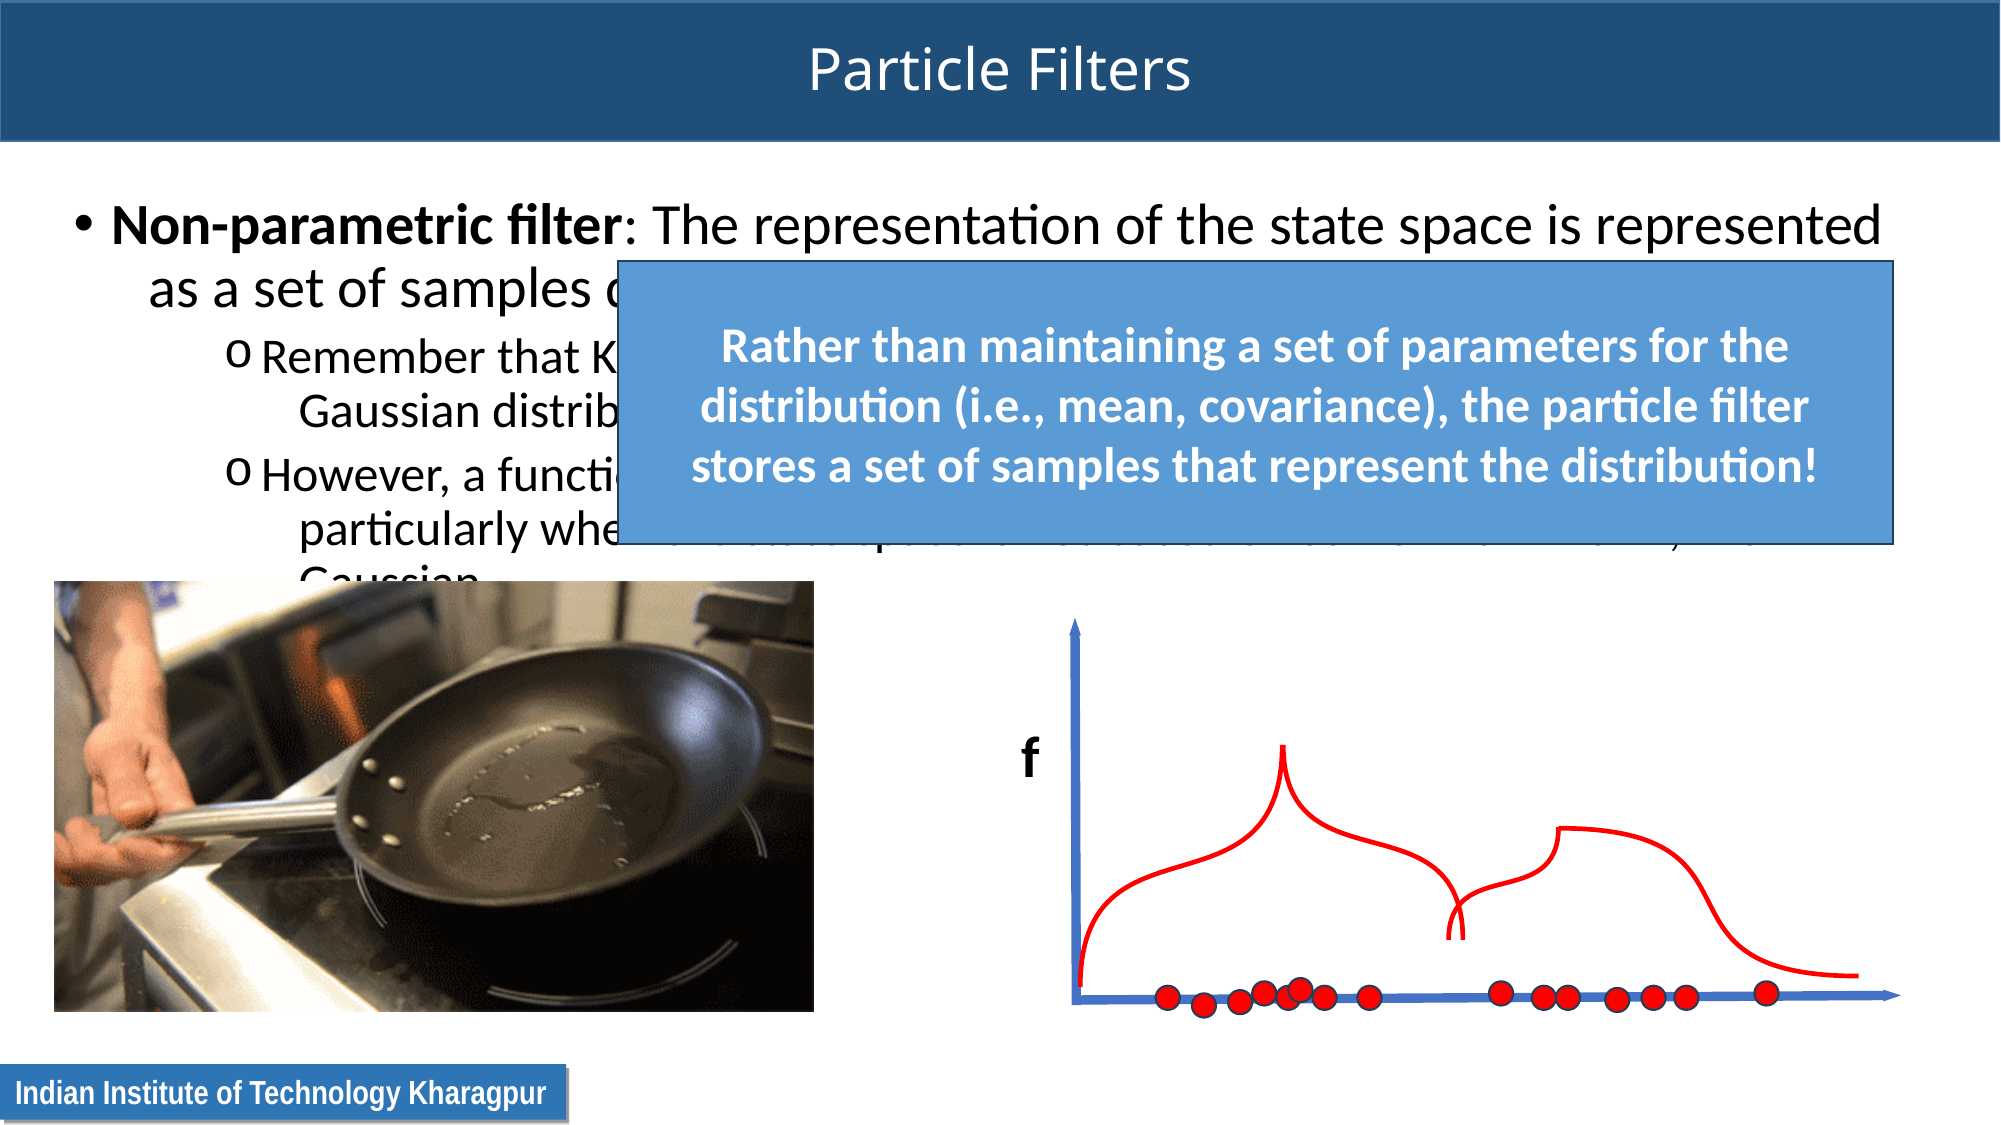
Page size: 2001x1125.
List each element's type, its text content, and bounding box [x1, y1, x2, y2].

text_box f [1006, 711, 1085, 798]
text_box [1641, 985, 1666, 1010]
list Non-parametric filter: The representation of the state space is represented as a set of samples drawn from the underlying distribution Remember that Kalman Filter uses a parametric form – use a function based on Gaussian distribution to model the state space However, a function may not represent all possible samples in a state space, particularly when the state space is not based on some known form, like Gaussian [58, 186, 1954, 1065]
title Particle Filters [0, 1, 2000, 141]
text_box [1489, 981, 1514, 1006]
text_box [1155, 985, 1180, 1010]
text_box [1191, 993, 1217, 1018]
text_box [1531, 985, 1581, 1010]
text_box Rather than maintaining a set of parameters for the distribution (i.e., mean, covariance), the particle filter stores a set of samples that represent the distribution! [618, 261, 1893, 544]
text_box [1754, 981, 1779, 1006]
text_box [1357, 985, 1382, 1010]
picture [54, 581, 814, 1012]
text_box [1228, 978, 1337, 1015]
text_box [1605, 987, 1630, 1013]
text_box [1674, 985, 1699, 1010]
